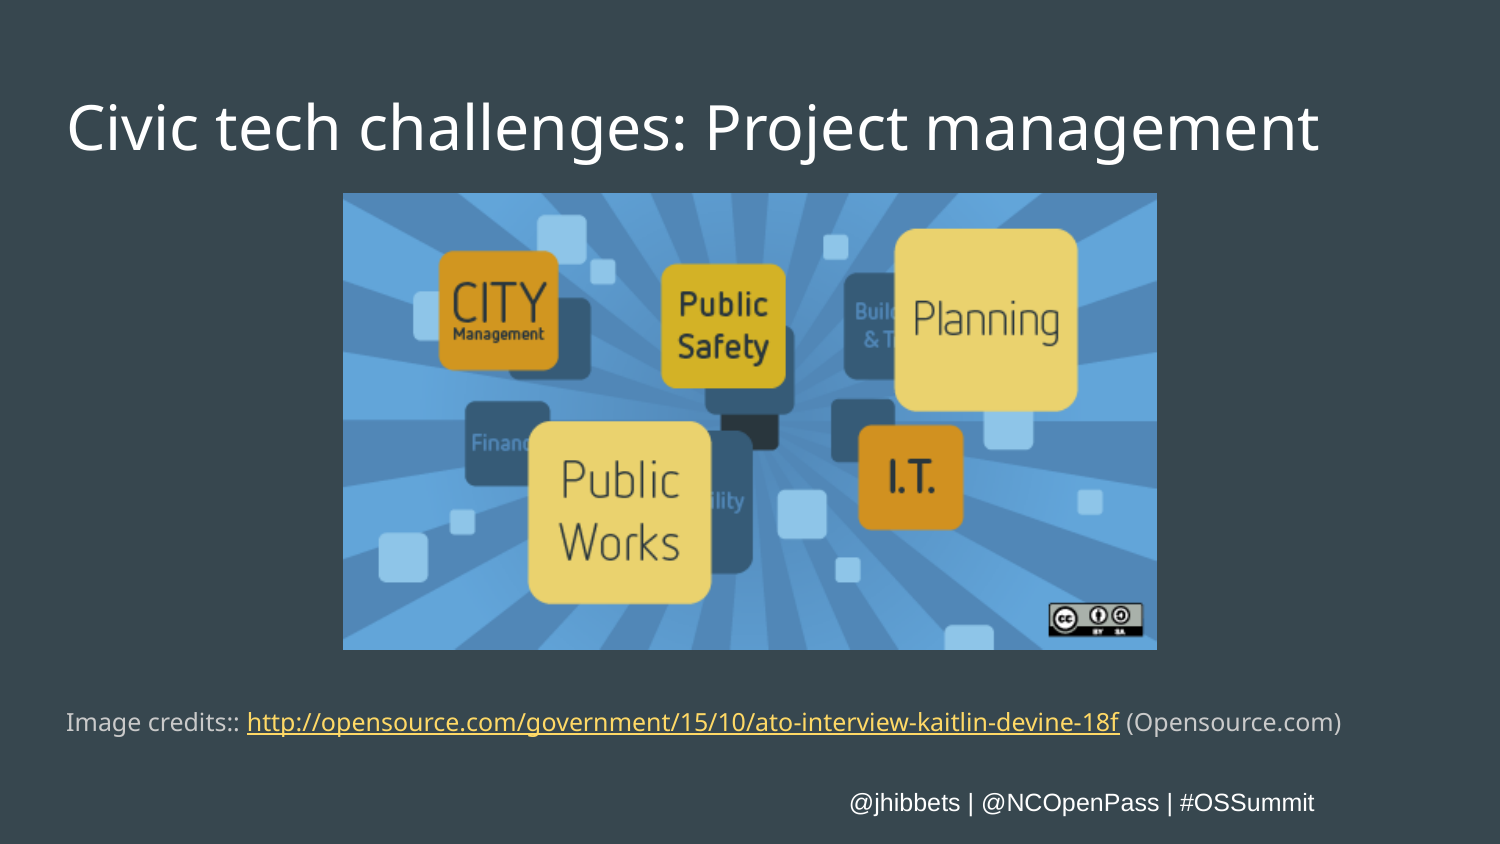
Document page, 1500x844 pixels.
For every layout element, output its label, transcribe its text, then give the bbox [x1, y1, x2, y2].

text_box Image credits:: http://opensource.com/government/15/10/ato-interview-kaitlin-devine-18f (Opensource.com) [51, 686, 1449, 750]
picture [343, 193, 1157, 650]
title Civic tech challenges: Project management [51, 72, 1449, 167]
